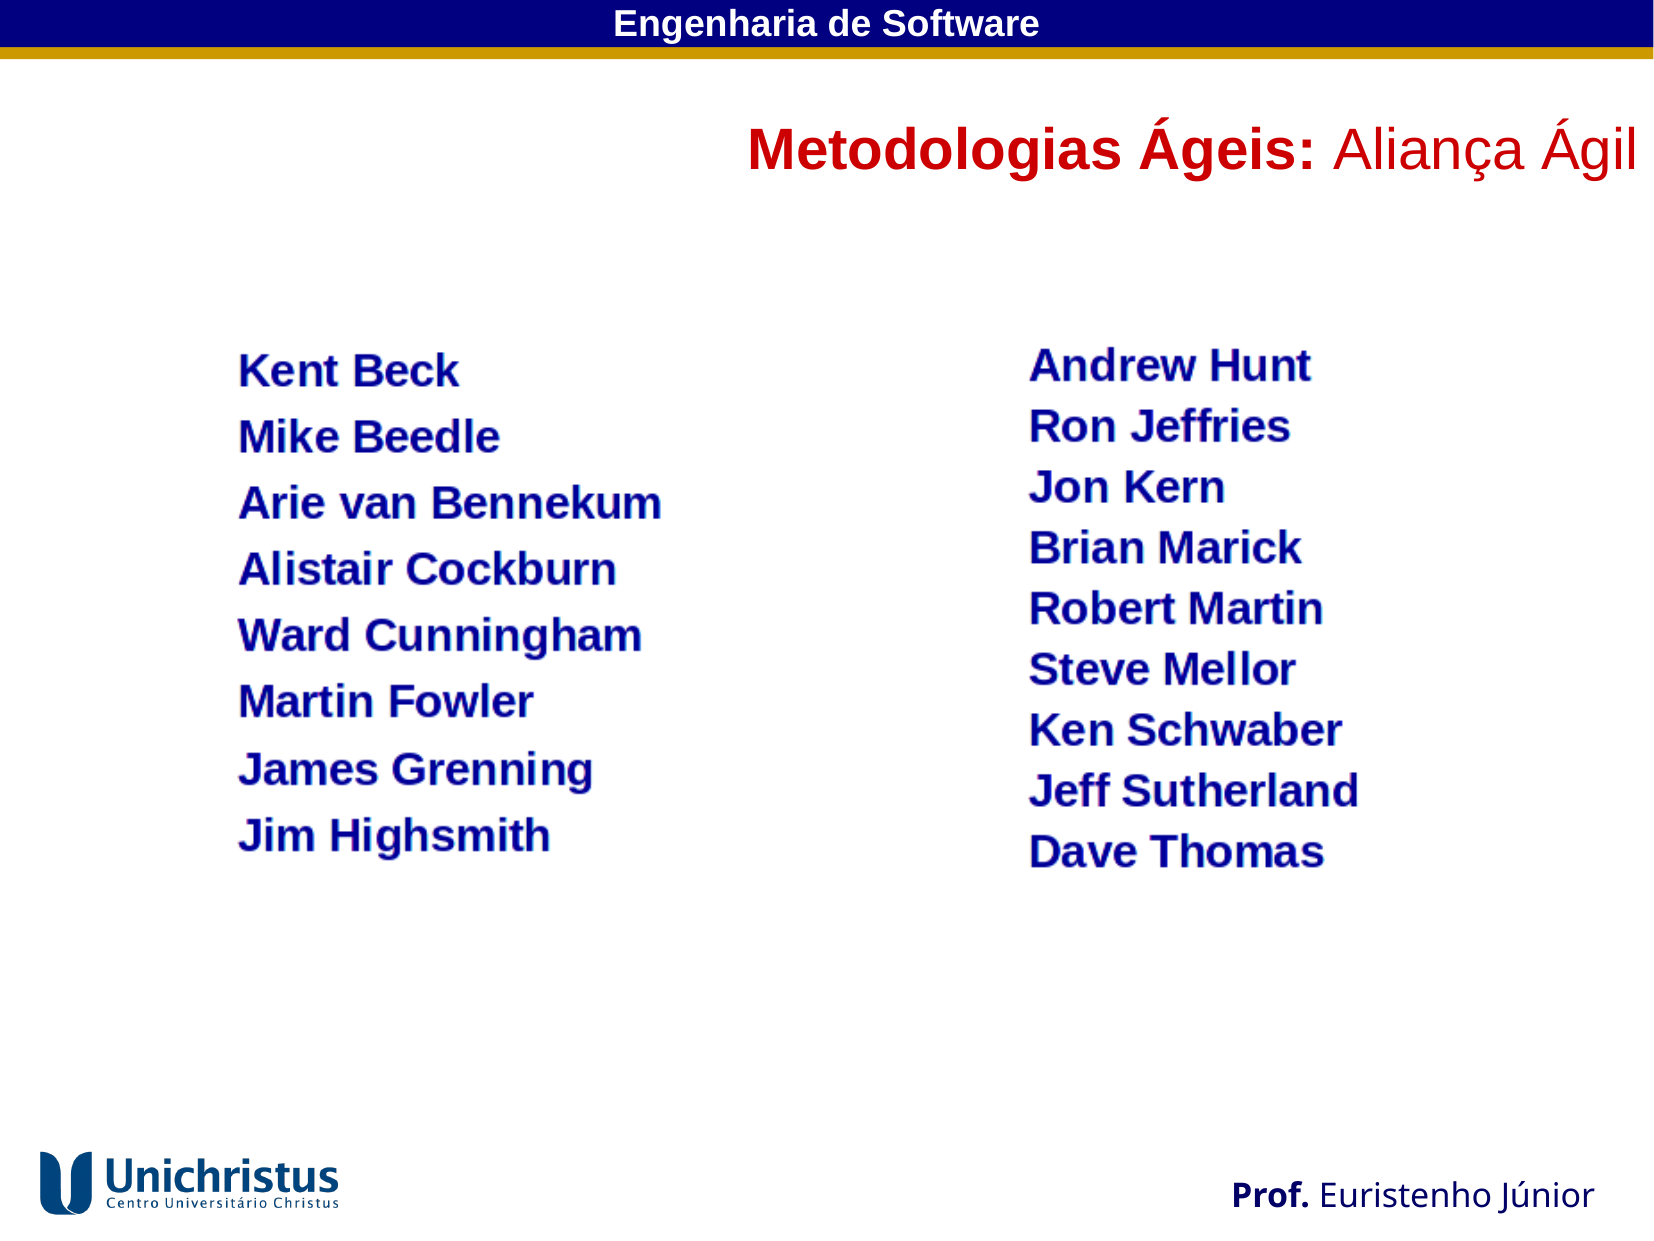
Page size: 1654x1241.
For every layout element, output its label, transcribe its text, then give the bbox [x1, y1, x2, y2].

picture [220, 326, 1382, 898]
text_box Engenharia de Software [0, 0, 1654, 48]
text_box [0, 48, 1654, 60]
picture [35, 1148, 343, 1217]
text_box Metodologias Ágeis: Aliança Ágil [732, 109, 1654, 189]
text_box Prof. Euristenho Júnior [1216, 1163, 1654, 1224]
